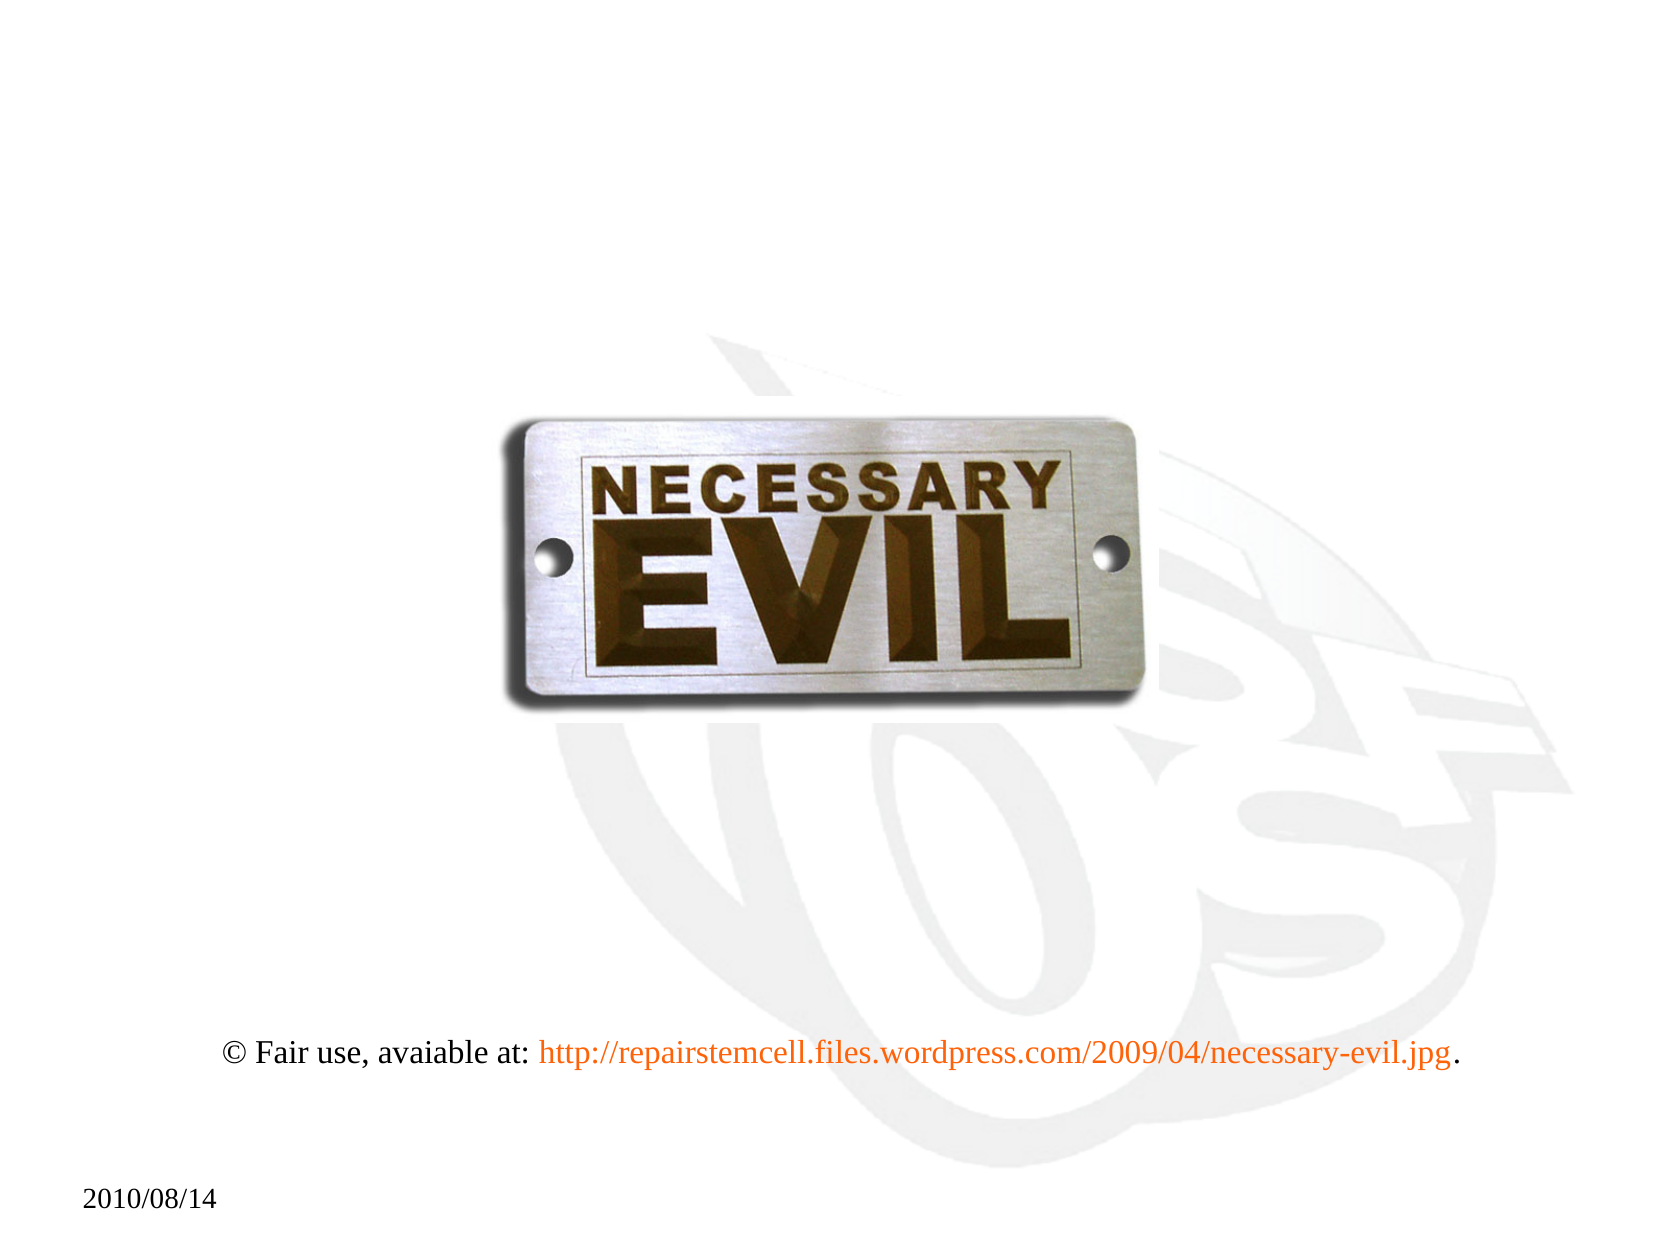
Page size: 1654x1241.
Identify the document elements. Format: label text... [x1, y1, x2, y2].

text_box © Fair use, avaiable at: http://repairstemcell.files.wordpress.com/2009/04/necessary-evil.jpg. [177, 1008, 1506, 1093]
picture [491, 331, 1577, 1170]
